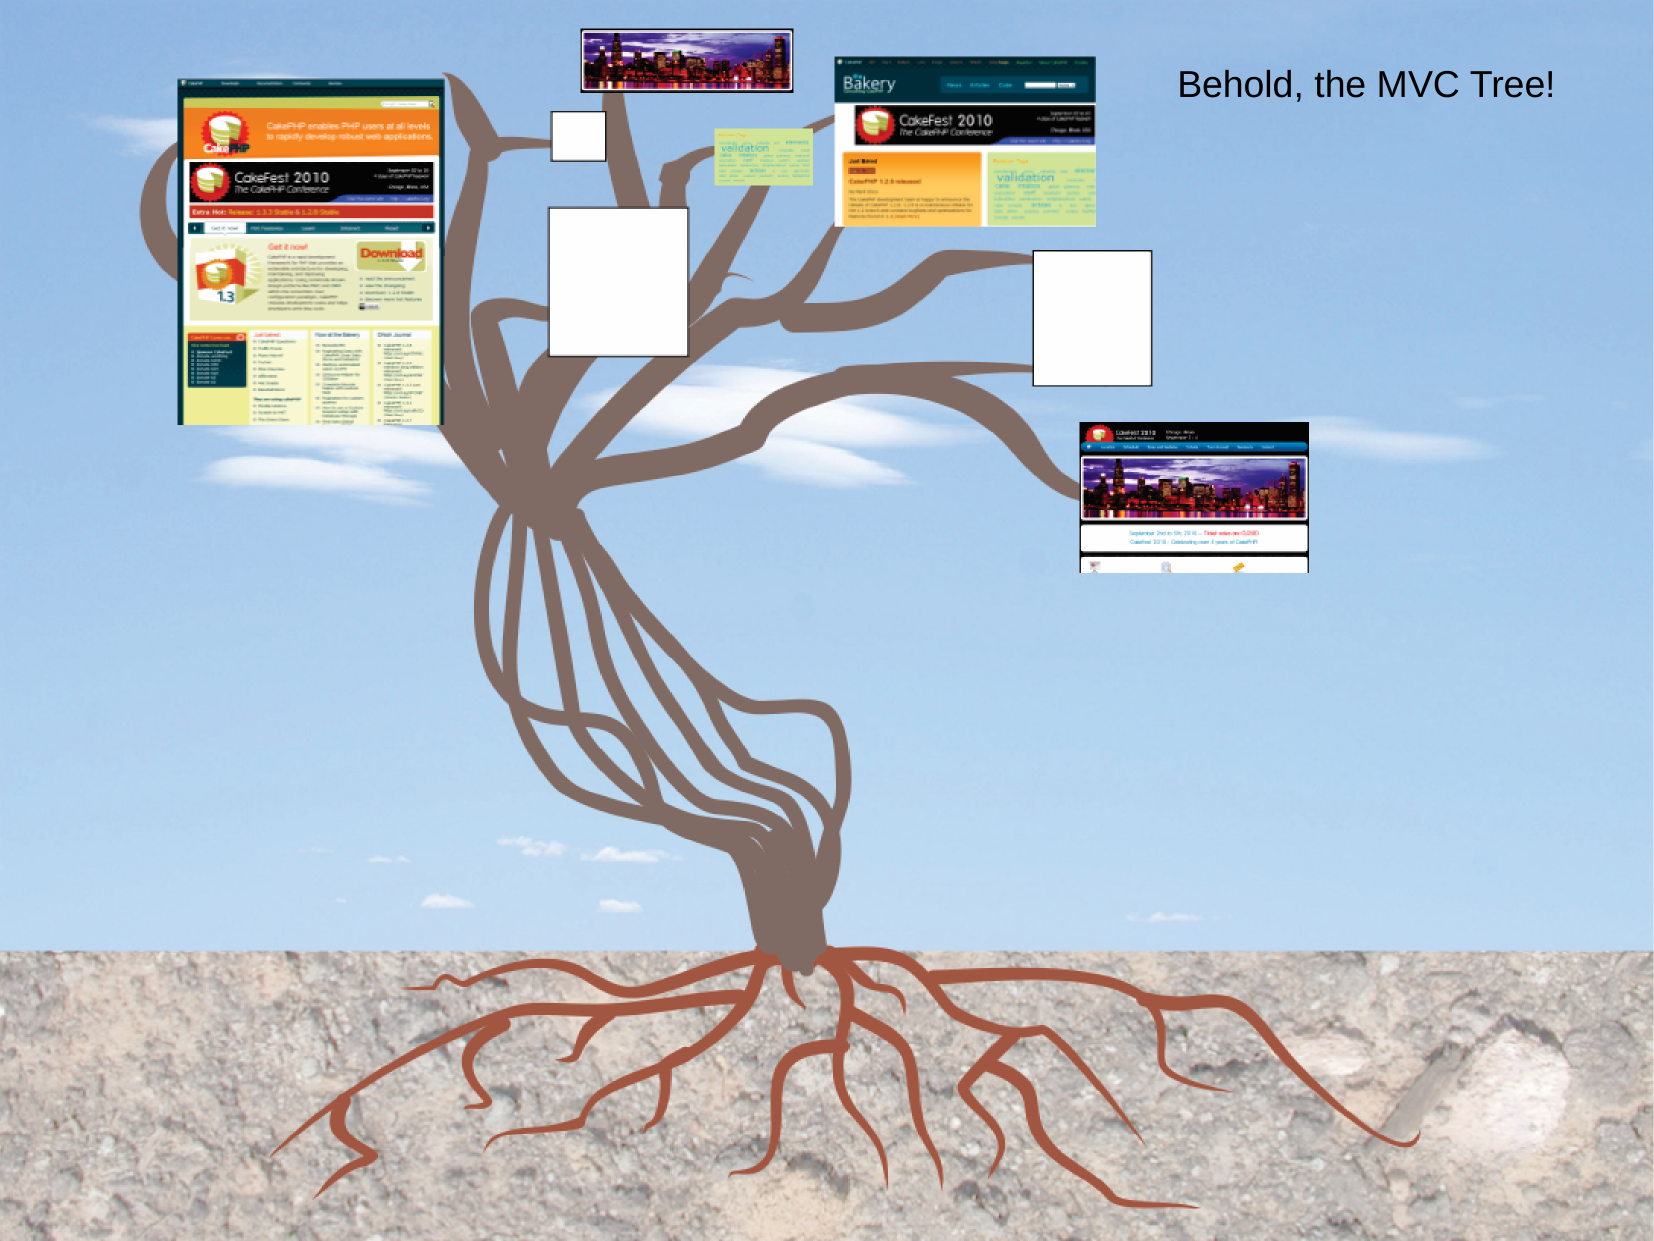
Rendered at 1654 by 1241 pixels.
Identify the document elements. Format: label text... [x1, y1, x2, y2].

text_box Behold, the MVC Tree! [1162, 55, 1571, 113]
picture [0, 0, 1654, 1241]
